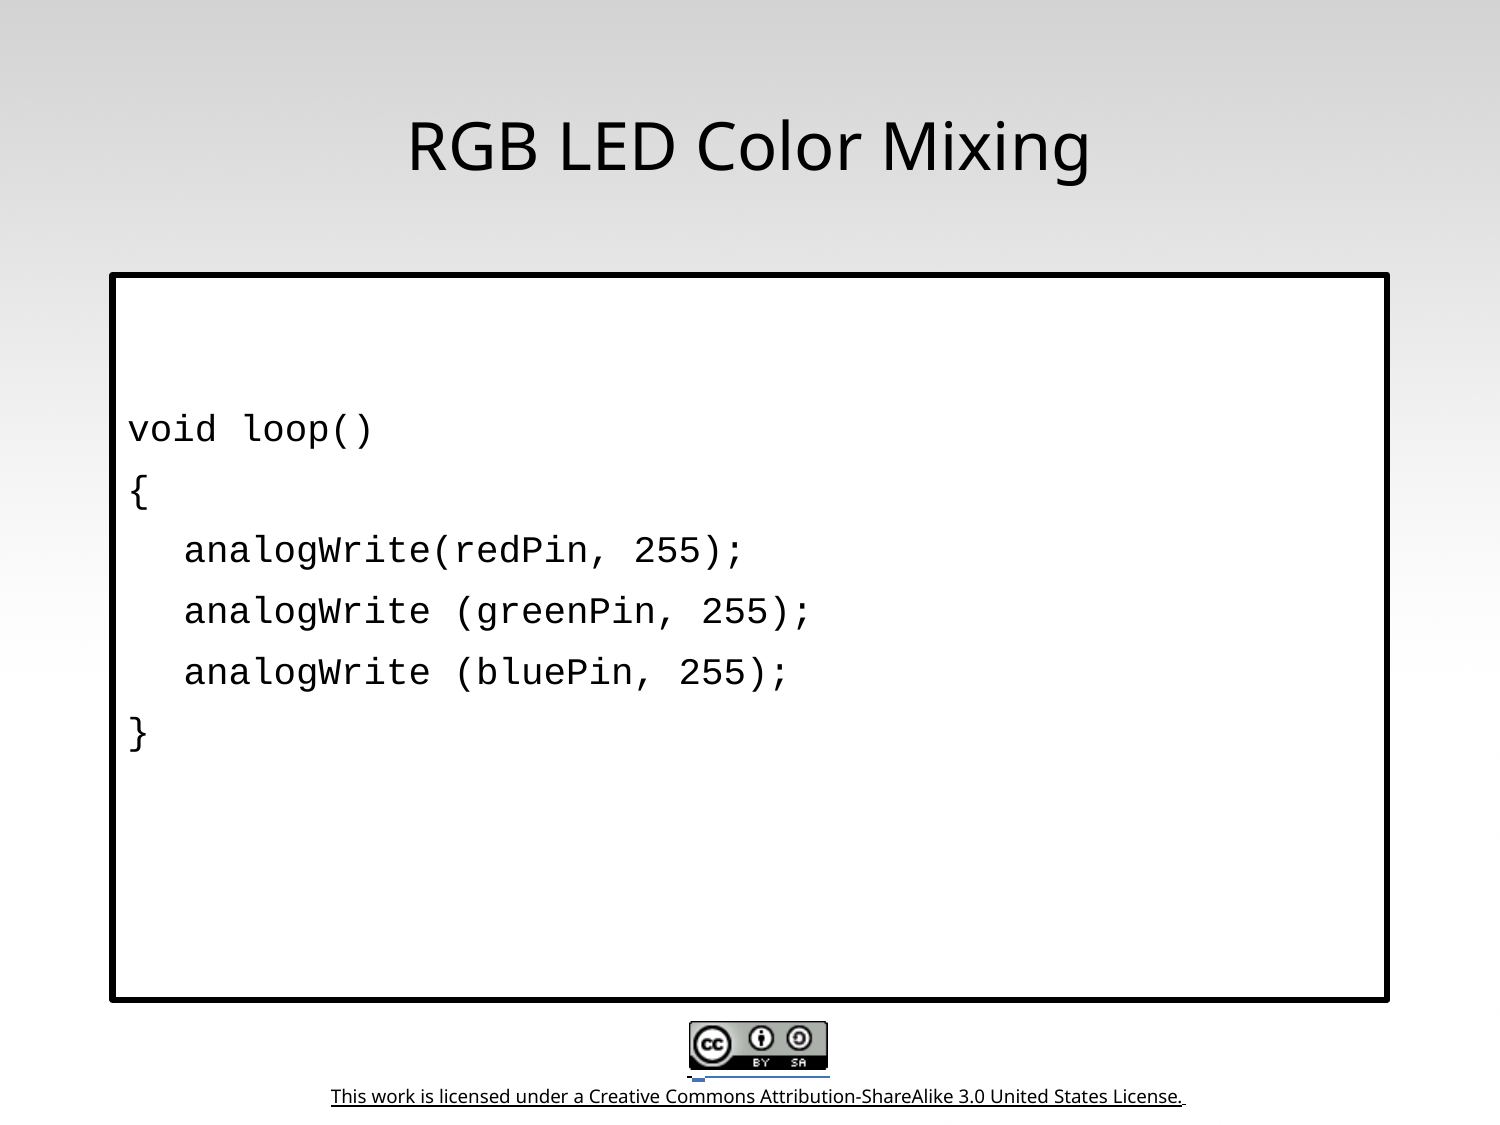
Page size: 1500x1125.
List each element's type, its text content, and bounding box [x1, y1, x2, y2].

picture [0, 0, 1500, 1125]
title RGB LED Color Mixing [112, 50, 1388, 238]
list void loop() { analogWrite(redPin, 255); analogWrite (greenPin, 255); analogWrite (bluePin, 255); } [112, 275, 1388, 1000]
